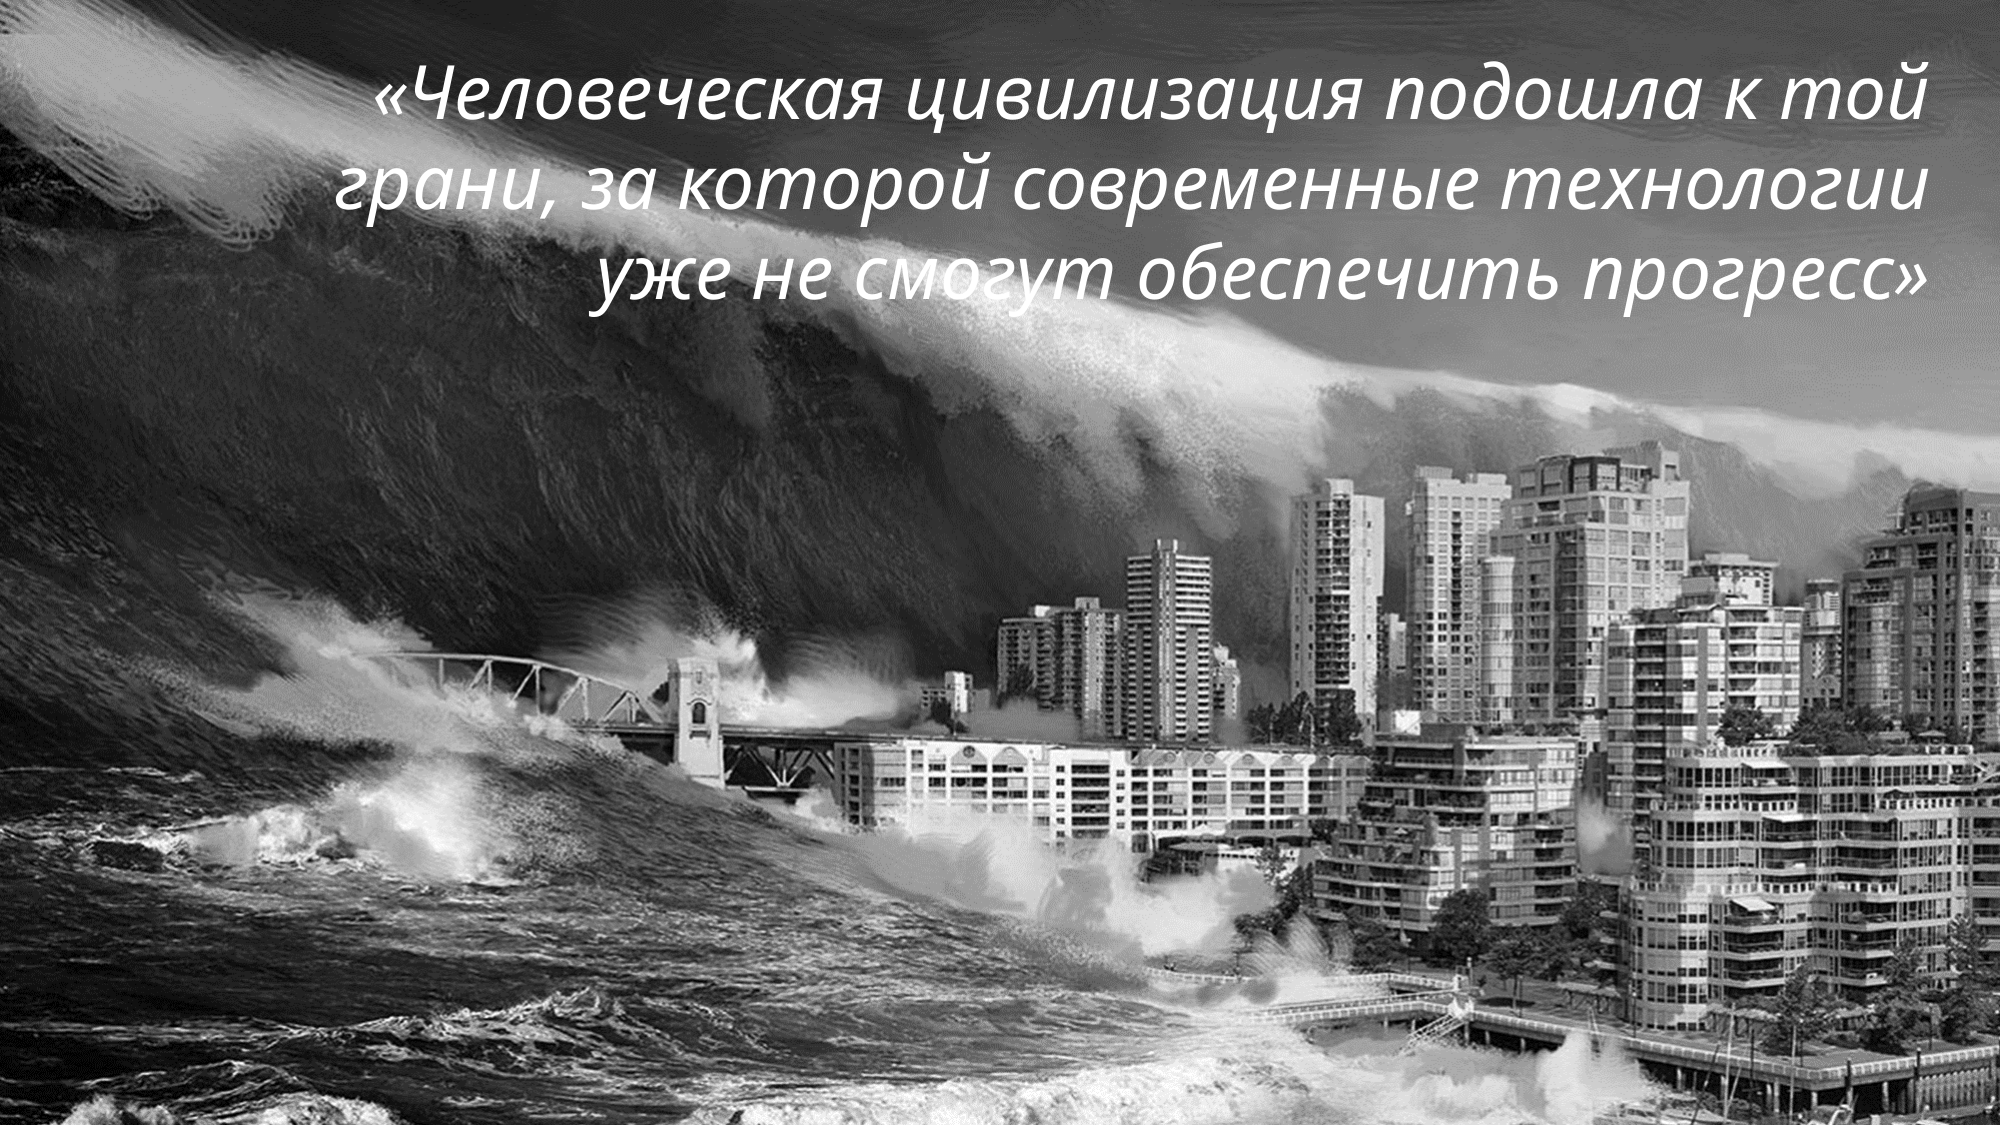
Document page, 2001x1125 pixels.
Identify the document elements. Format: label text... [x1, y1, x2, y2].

picture [0, 0, 2000, 1125]
text_box «Человеческая цивилизация подошла к той грани, за которой современные технологии уже не смогут обеспечить прогресс» [281, 37, 1947, 323]
